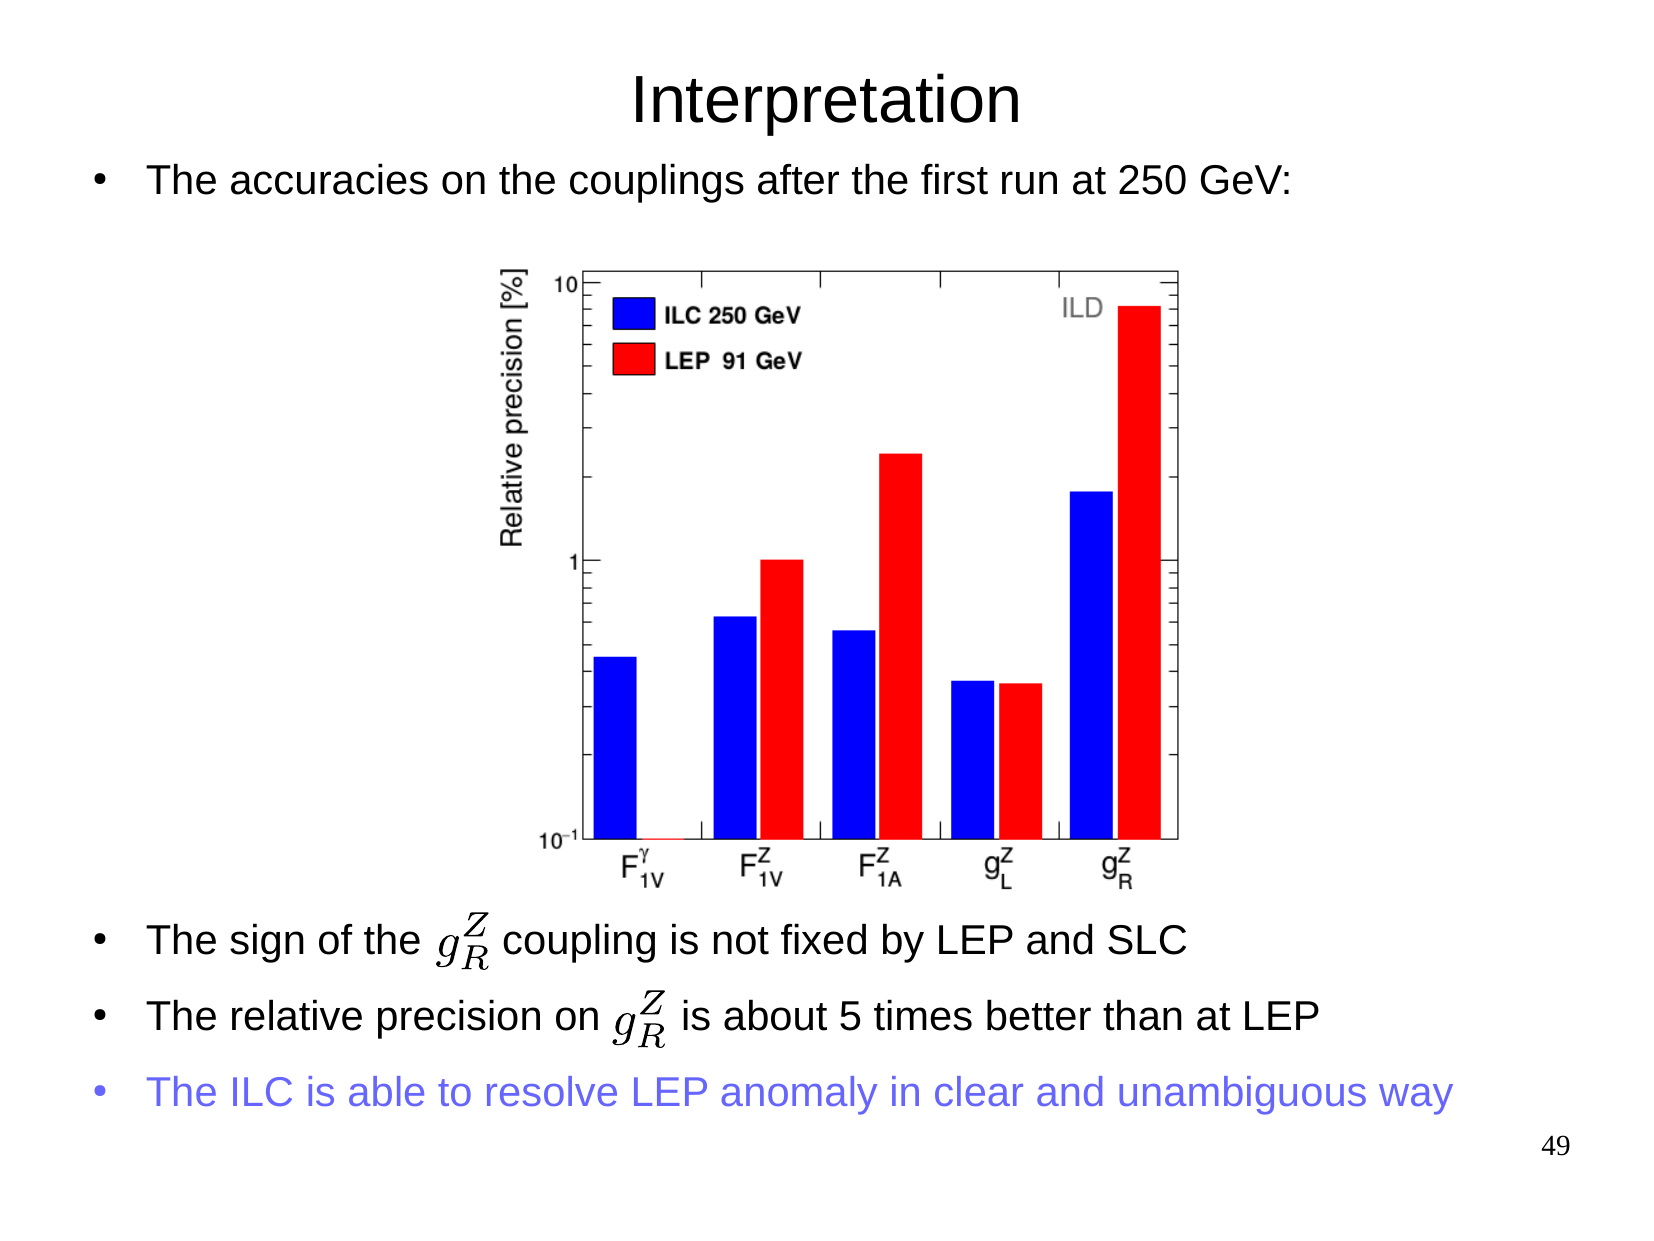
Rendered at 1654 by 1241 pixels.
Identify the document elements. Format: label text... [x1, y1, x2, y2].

list The accuracies on the couplings after the first run at 250 GeV: The sign of the coupling is not fixed by LEP and SLC The relative precision on is about 5 times better than at LEP The ILC is able to resolve LEP anomaly in clear and unambiguous way [75, 156, 1568, 1185]
text_box [435, 912, 491, 970]
text_box [611, 990, 667, 1048]
picture [475, 243, 1209, 898]
title Interpretation [82, 49, 1571, 151]
